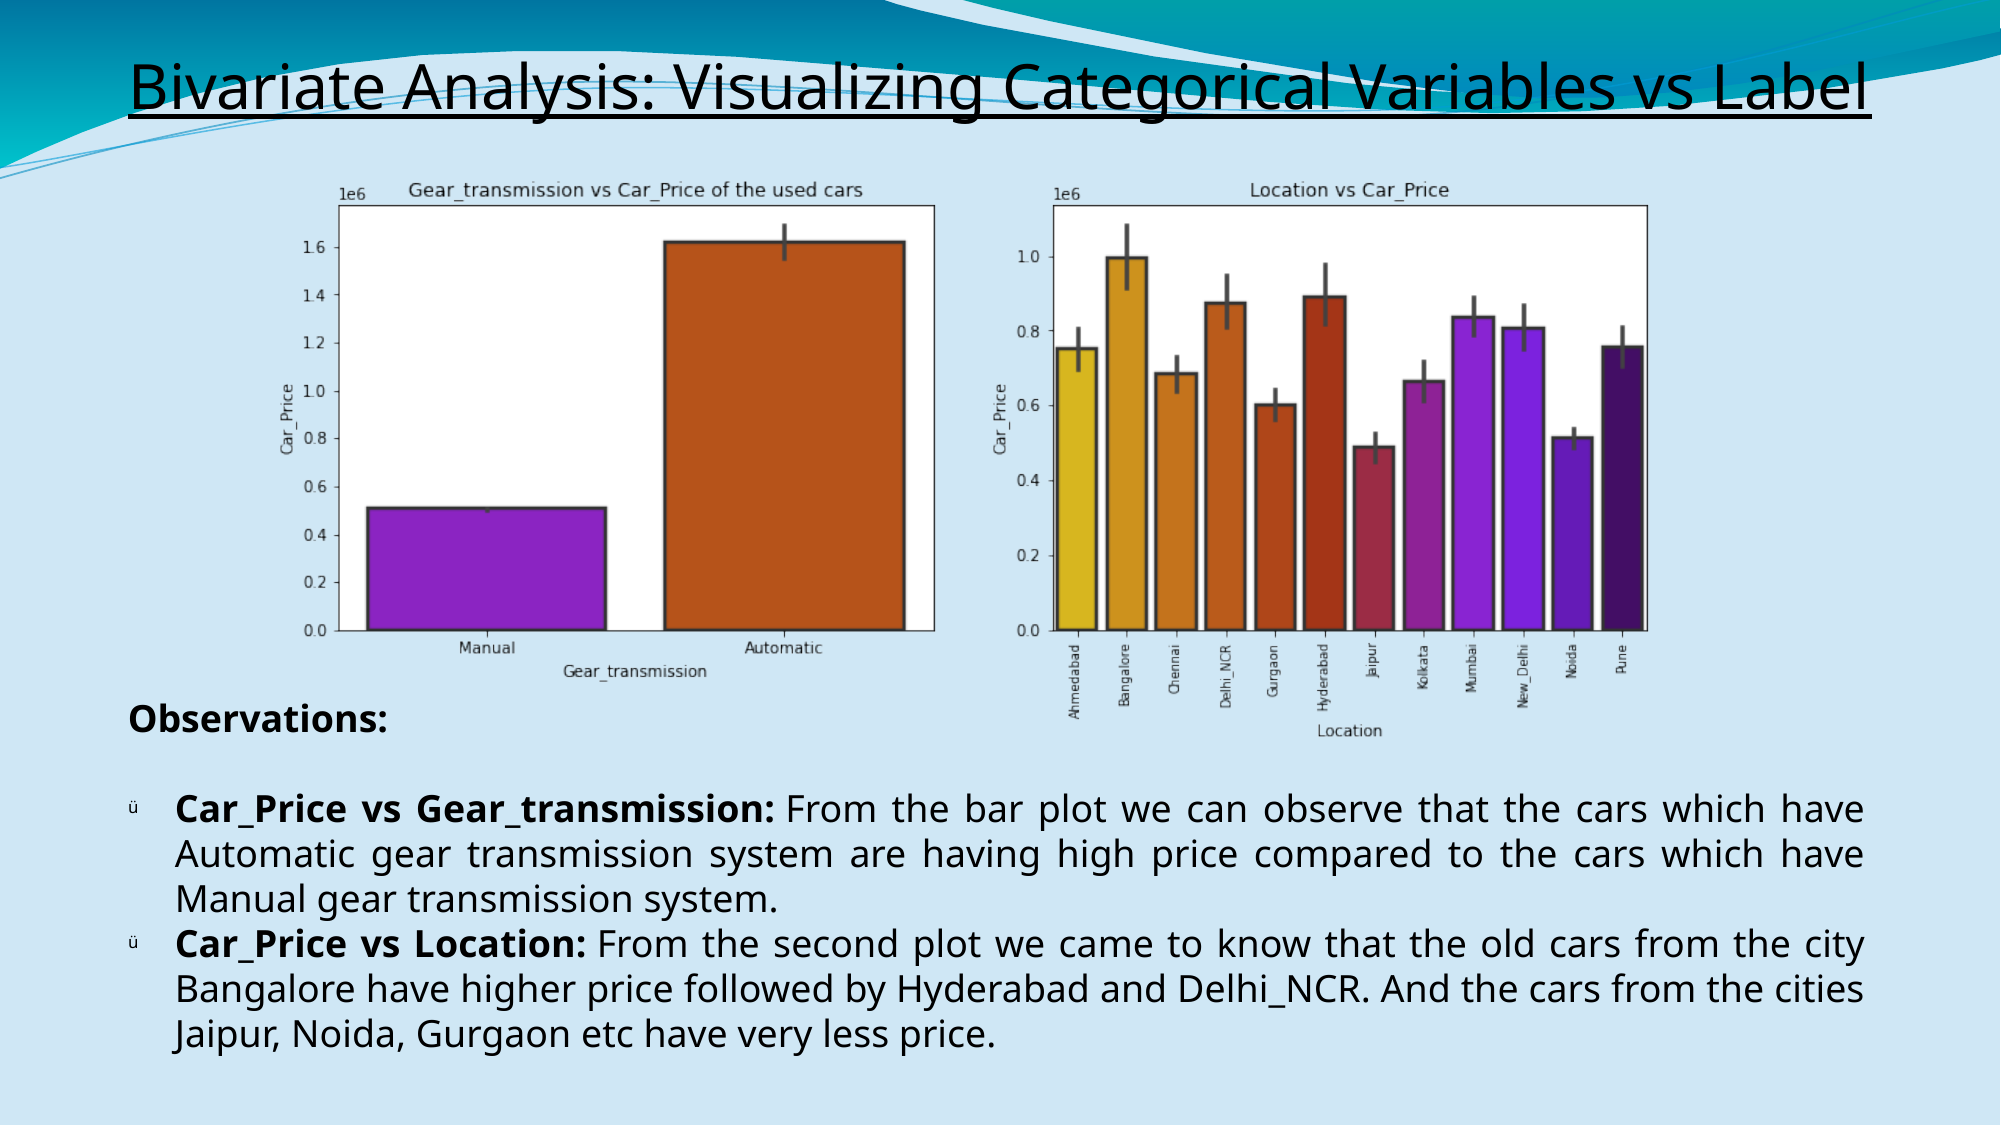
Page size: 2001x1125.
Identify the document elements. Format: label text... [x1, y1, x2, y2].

text_box Bivariate Analysis: Visualizing Categorical Variables vs Label [0, 39, 2000, 130]
picture [268, 169, 1658, 687]
text_box Observations: Car_Price vs Gear_transmission: From the bar plot we can observe that the cars which have Automatic gear transmission system are having high price compared to the cars which have Manual gear transmission system. Car_Price vs Location: From the second plot we came to know that the old cars from the city Bangalore have higher price followed by Hyderabad and Delhi_NCR. And the cars from the cities Jaipur, Noida, Gurgaon etc have very less price. [113, 687, 1882, 1062]
